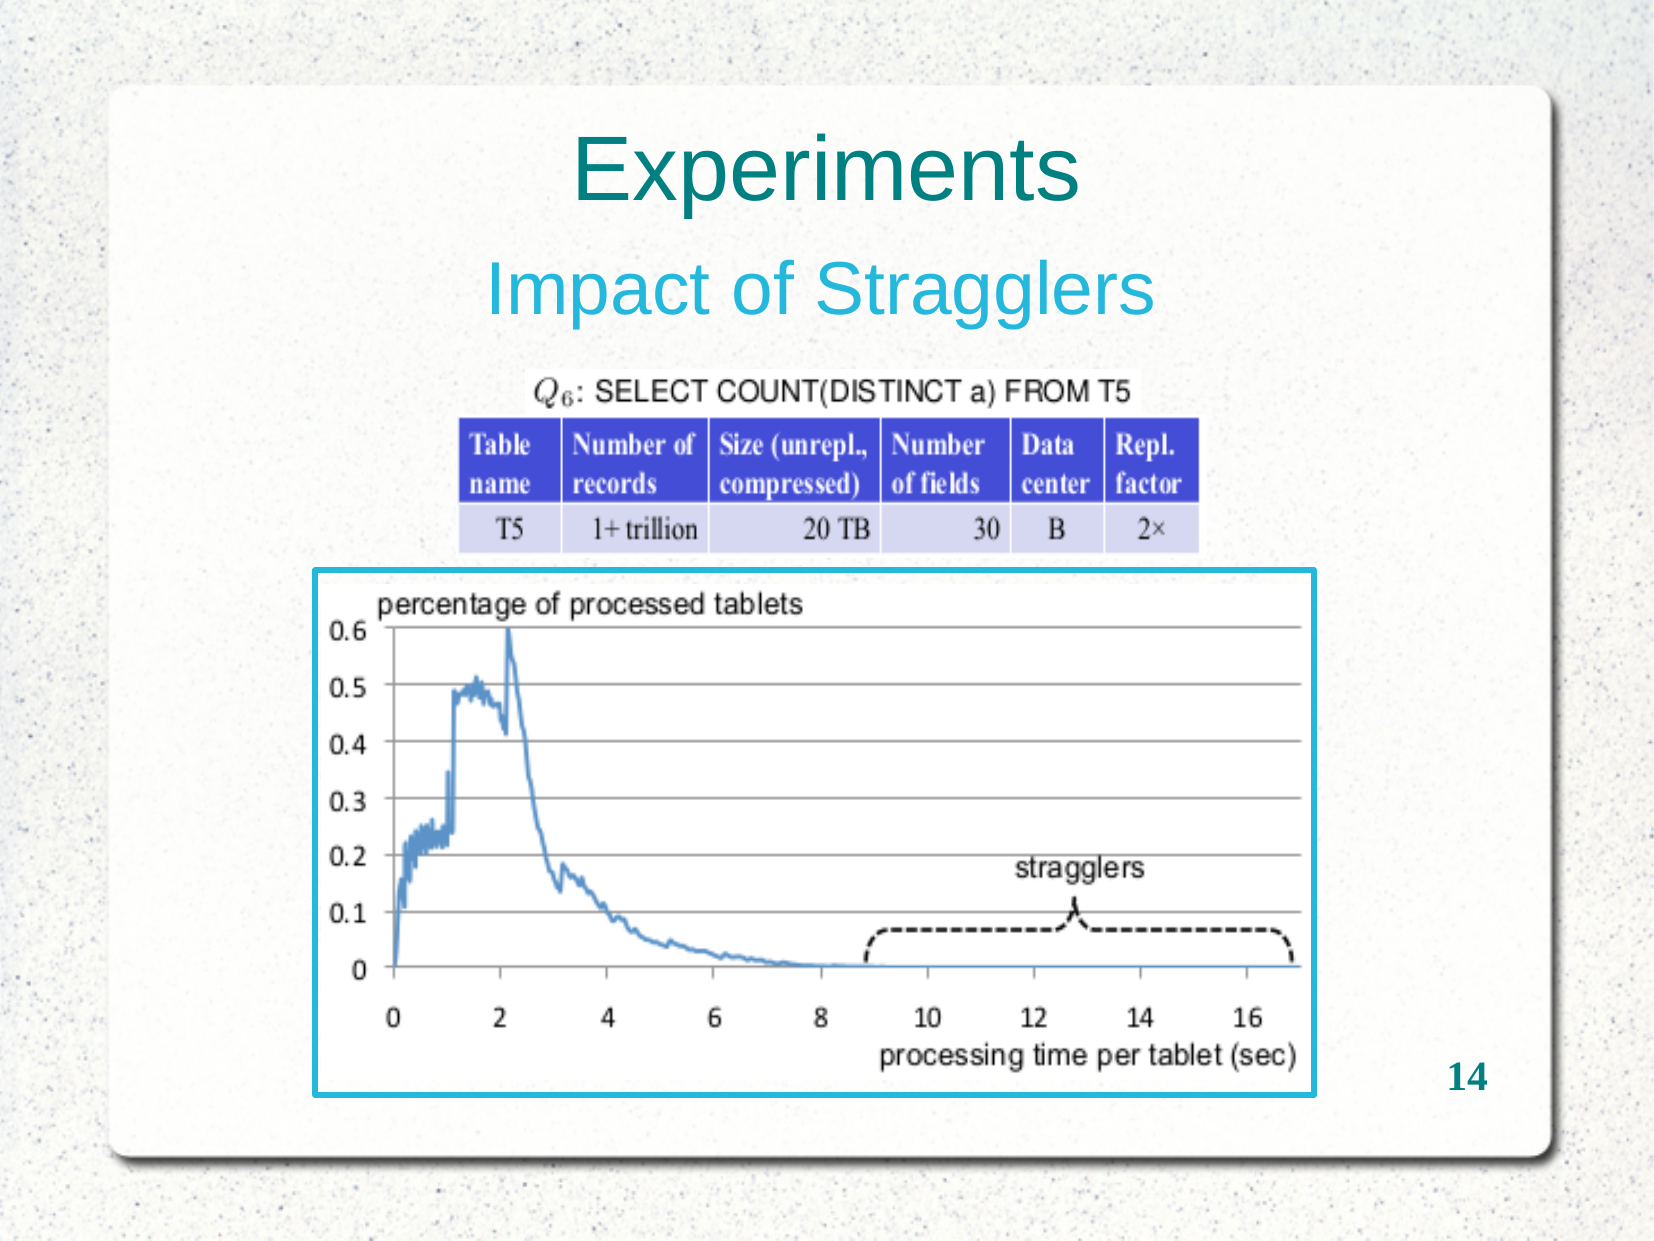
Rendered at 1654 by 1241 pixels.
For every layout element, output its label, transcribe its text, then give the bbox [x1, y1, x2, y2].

picture [0, 0, 1654, 1241]
title Impact of Stragglers [112, 216, 1531, 361]
title Experiments [118, 96, 1536, 241]
text_box [315, 570, 1315, 1096]
